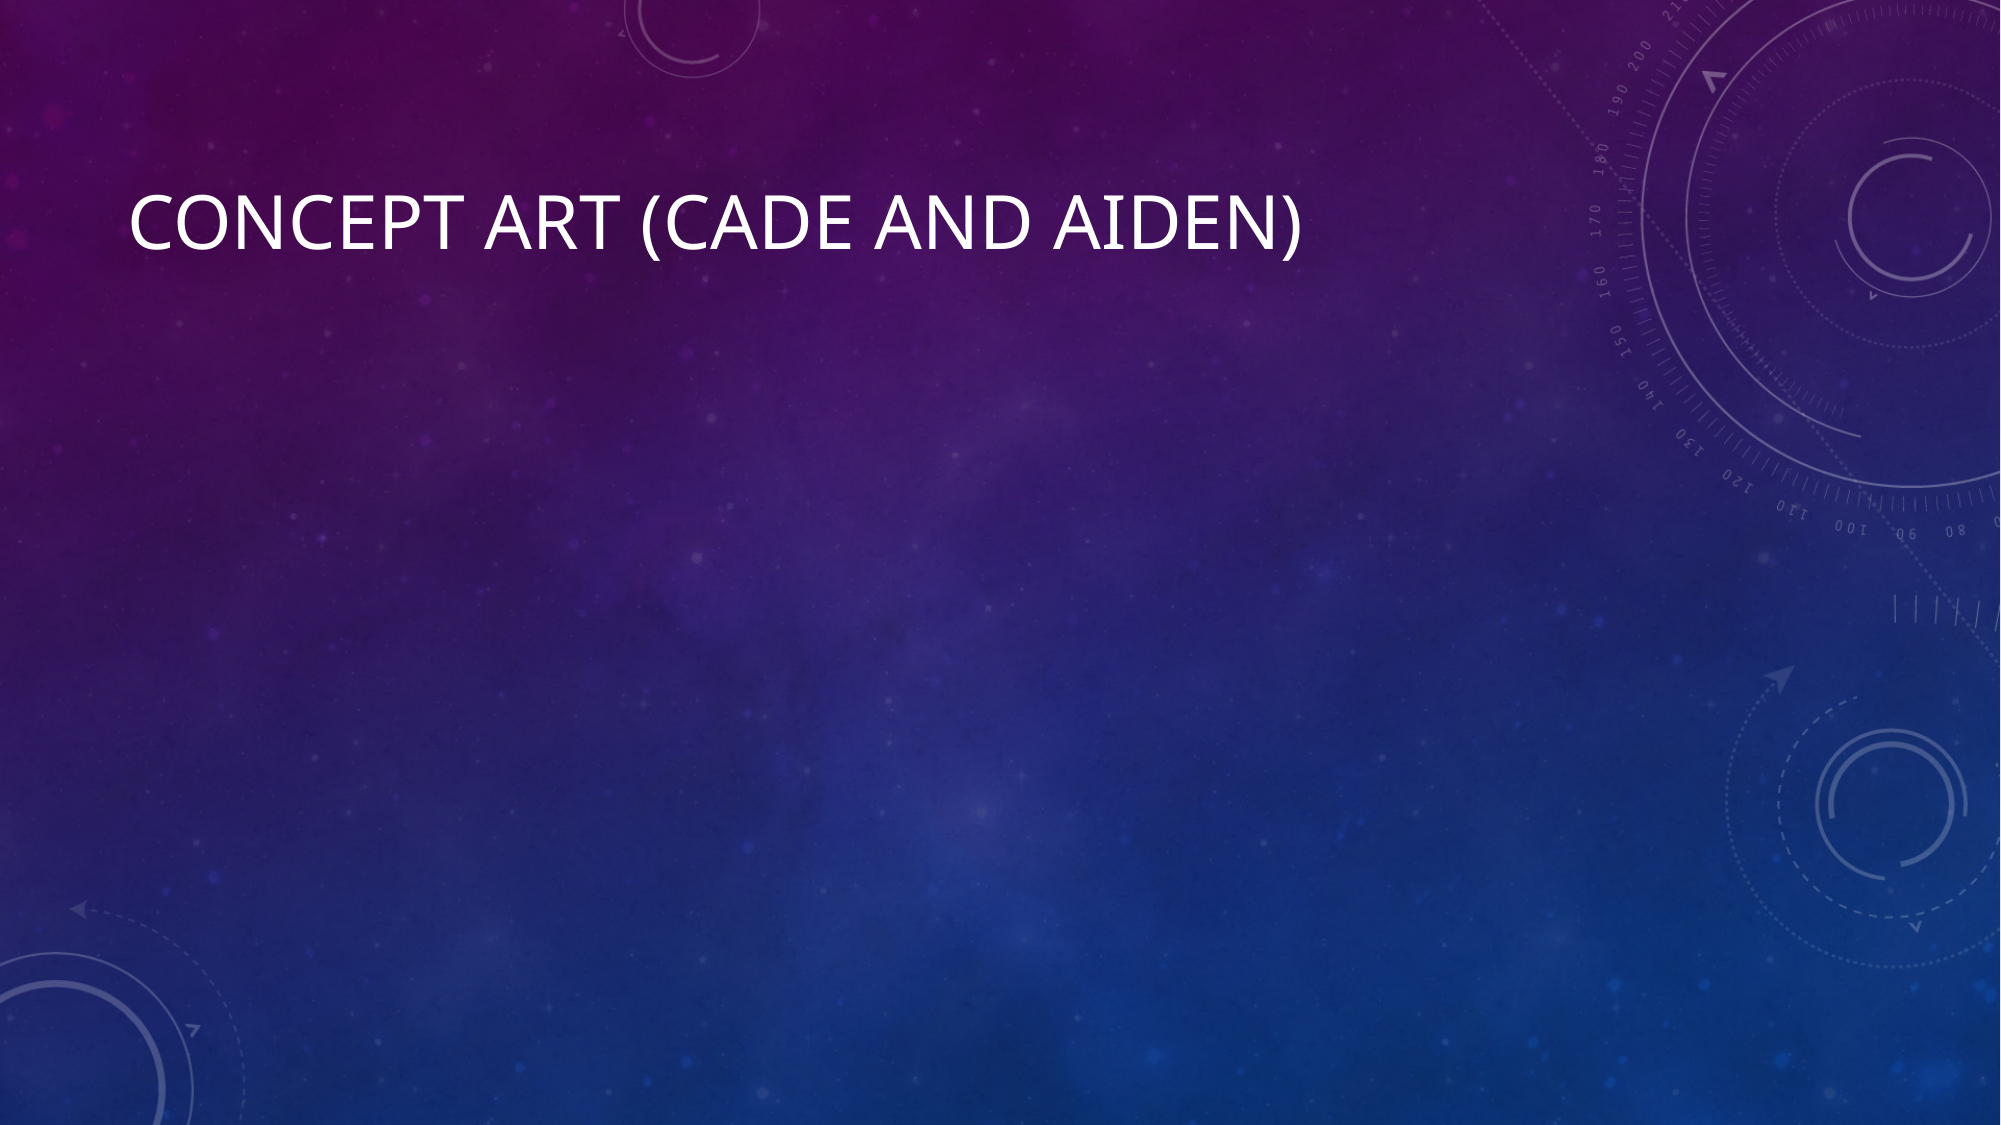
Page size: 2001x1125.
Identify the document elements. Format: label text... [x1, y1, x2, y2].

title Concept art (Cade and Aiden) [112, 99, 1775, 339]
